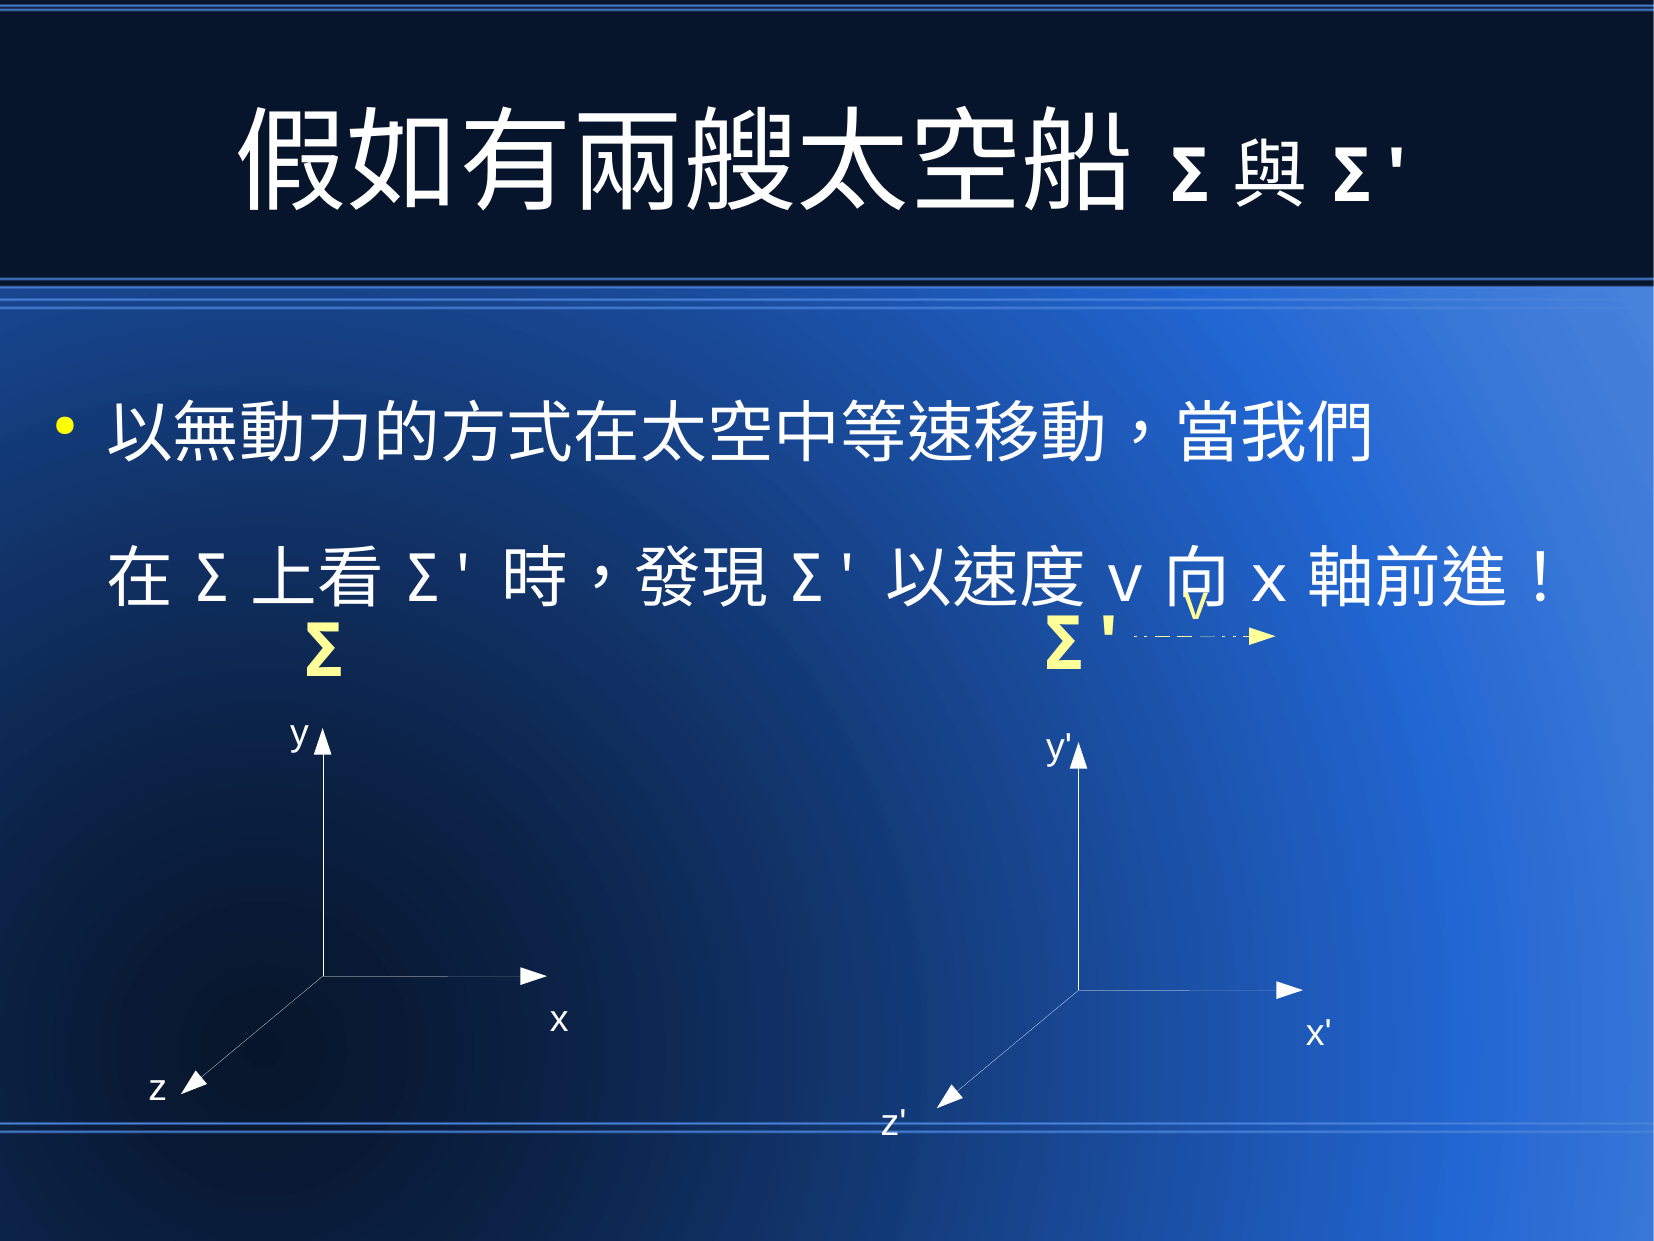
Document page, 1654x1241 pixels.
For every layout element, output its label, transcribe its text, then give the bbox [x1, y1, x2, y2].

text_box z [133, 1058, 182, 1116]
text_box y' [1031, 718, 1087, 776]
text_box x [535, 990, 584, 1047]
title 假如有兩艘太空船Σ與Σ' [82, 49, 1571, 257]
text_box z' [865, 1094, 937, 1163]
text_box y [275, 704, 324, 762]
text_box Σ' [1027, 594, 1146, 686]
text_box x' [1291, 1004, 1347, 1061]
list 以無動力的方式在太空中等速移動，當我們 在Σ上看Σ'時，發現Σ'以速度v向x軸前進！ [35, 330, 1630, 1241]
picture [0, 0, 1654, 1241]
text_box v [1168, 566, 1224, 638]
text_box Σ [271, 602, 377, 693]
